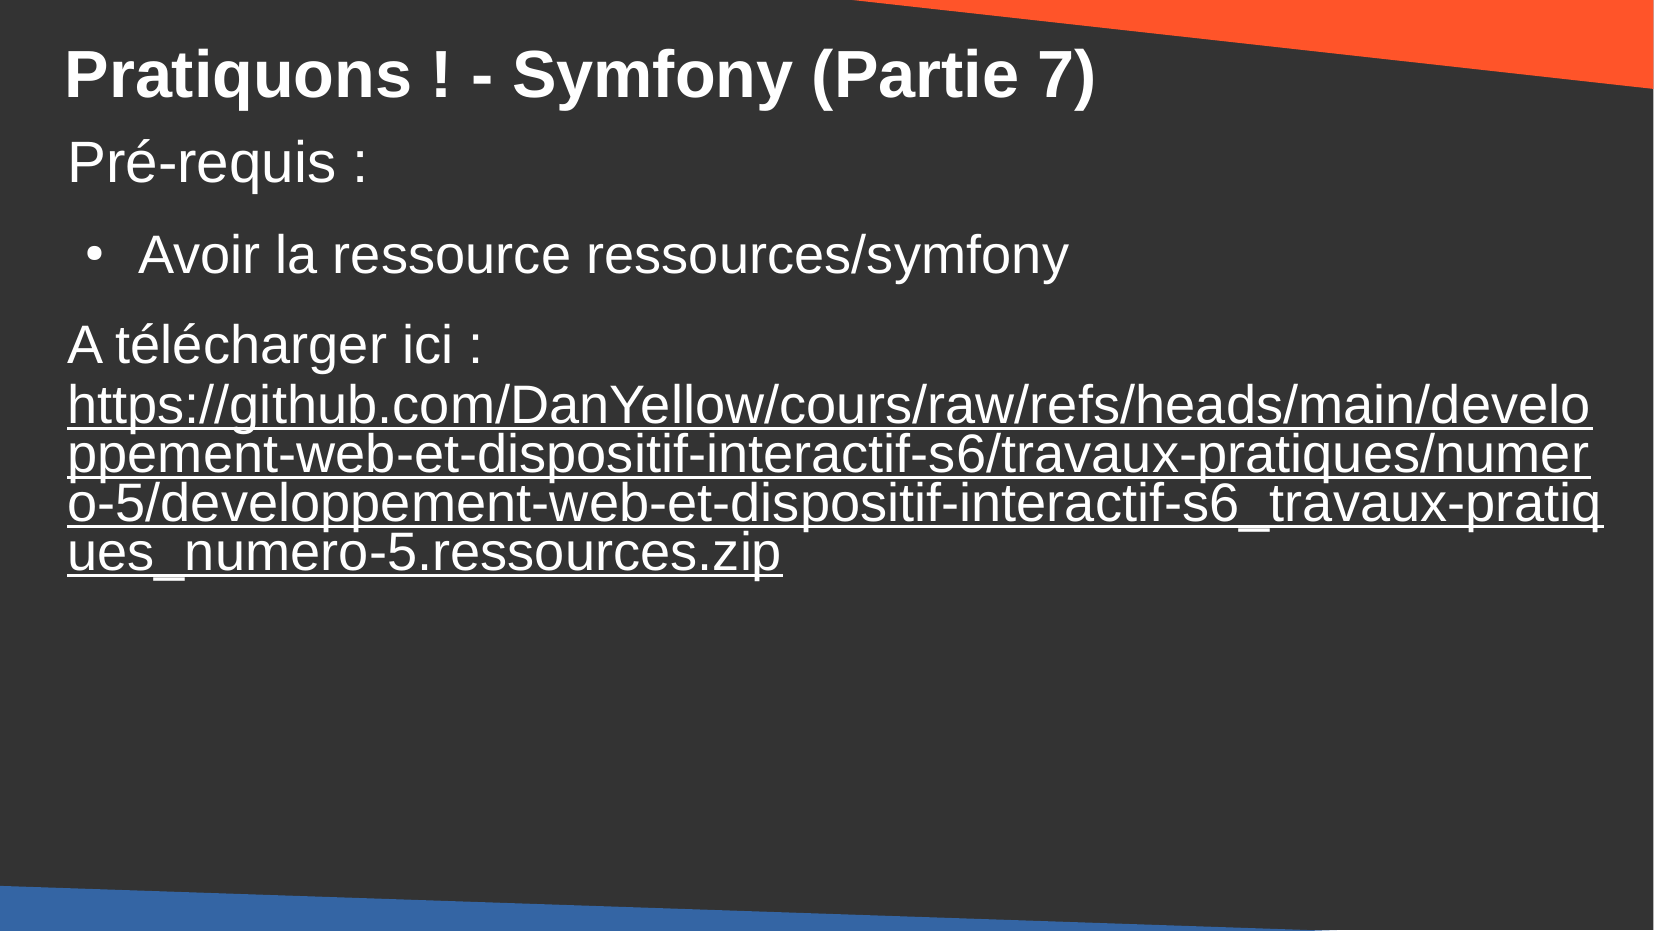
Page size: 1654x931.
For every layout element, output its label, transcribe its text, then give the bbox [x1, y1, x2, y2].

text_box [0, 885, 1337, 931]
list Pré-requis : Avoir la ressource ressources/symfony A télécharger ici :https://github.com/DanYellow/cours/raw/refs/heads/main/developpement-web-et-dispositif-interactif-s6/travaux-pratiques/numero-5/developpement-web-et-dispositif-interactif-s6_travaux-pratiques_numero-5.ressources.zip [67, 129, 1607, 615]
title Pratiquons ! - Symfony (Partie 7) [64, 37, 1553, 114]
text_box [852, 0, 1654, 89]
